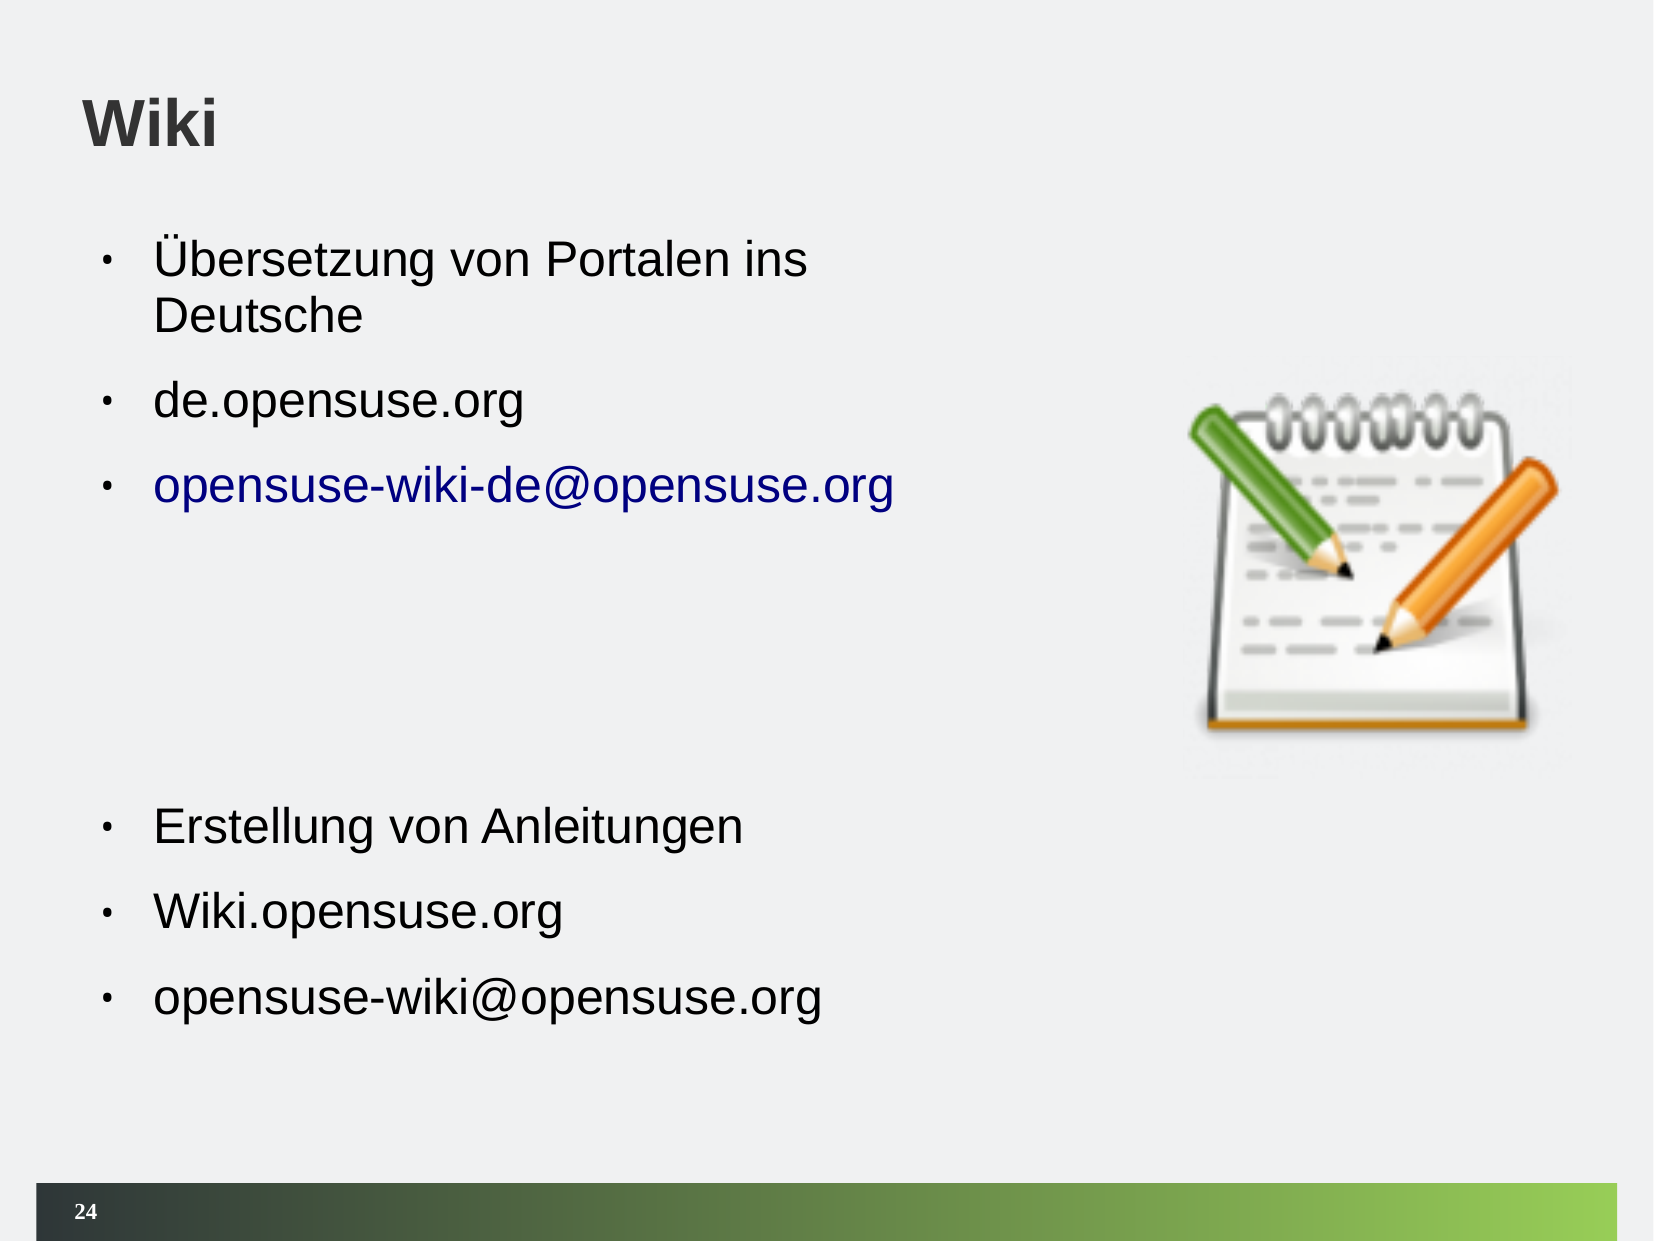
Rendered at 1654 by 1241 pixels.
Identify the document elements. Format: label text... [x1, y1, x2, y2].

picture [0, 0, 1654, 1241]
title Wiki [82, 49, 1571, 198]
list Übersetzung von Portalen ins Deutsche de.opensuse.org opensuse-wiki-de@opensuse.org Erstellung von Anleitungen Wiki.opensuse.org opensuse-wiki@opensuse.org [82, 231, 927, 1050]
